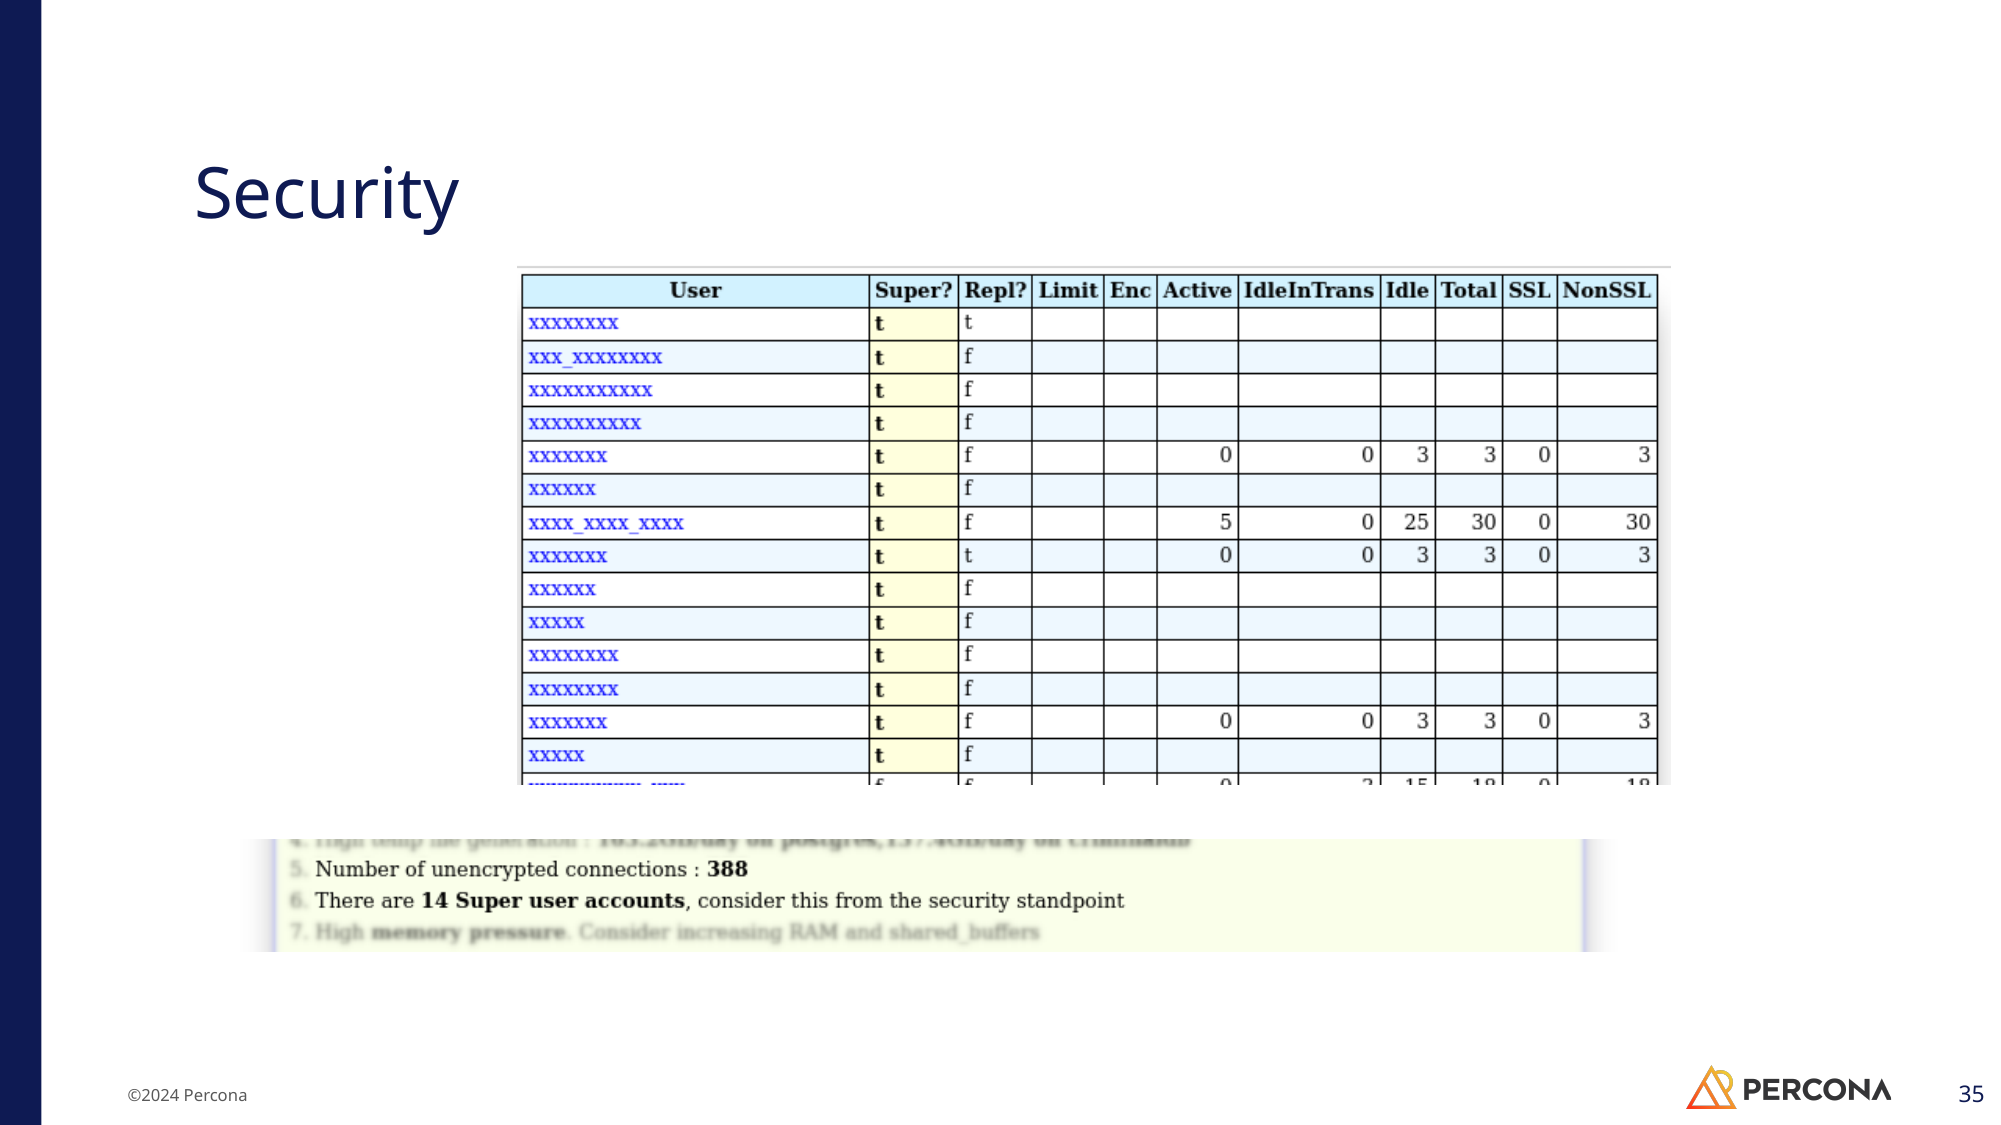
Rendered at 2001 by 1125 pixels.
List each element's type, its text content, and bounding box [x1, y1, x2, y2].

picture [235, 839, 1618, 952]
picture [517, 265, 1671, 785]
title Security [179, 124, 1835, 266]
slide_number <number> [1748, 1065, 2000, 1125]
picture [1686, 1065, 1748, 1109]
